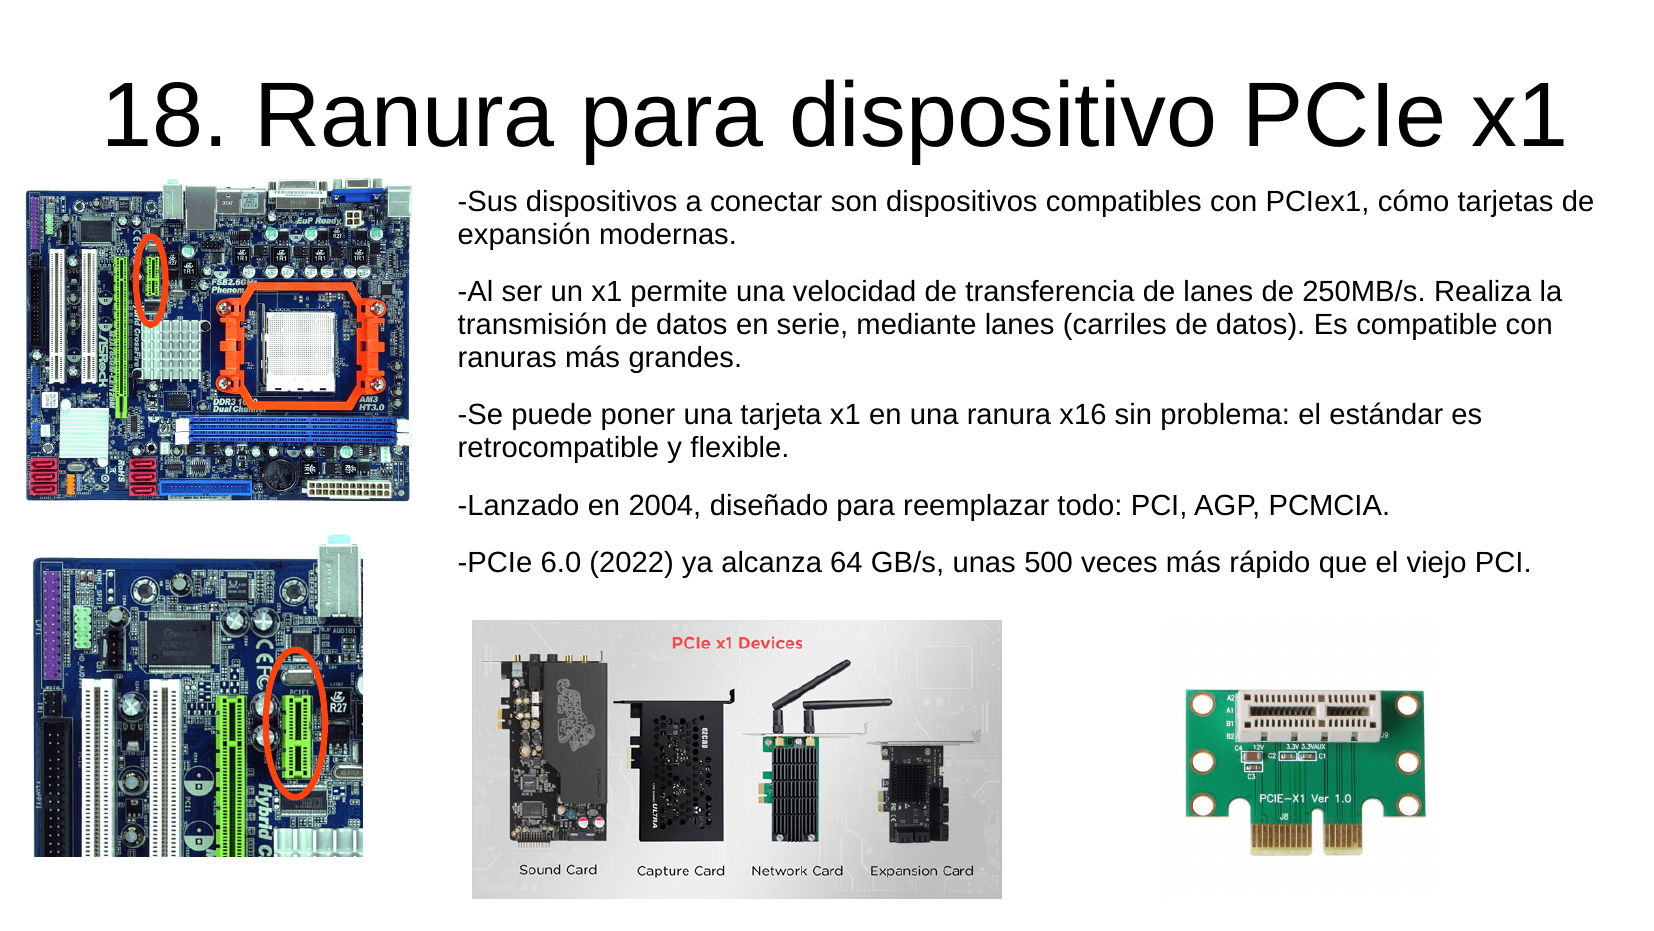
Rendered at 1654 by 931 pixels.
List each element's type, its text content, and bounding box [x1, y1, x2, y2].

picture [1164, 620, 1447, 903]
title 18. Ranura para dispositivo PCIe x1 [82, 37, 1571, 193]
picture [23, 177, 414, 502]
picture [29, 531, 363, 857]
picture [472, 620, 1002, 899]
text_box -Sus dispositivos a conectar son dispositivos compatibles con PCIex1, cómo tarjetas de expansión modernas. -Al ser un x1 permite una velocidad de transferencia de lanes de 250MB/s. Realiza la transmisión de datos en serie, mediante lanes (carriles de datos). Es compatible con ranuras más grandes. -Se puede poner una tarjeta x1 en una ranura x16 sin problema: el estándar es retrocompatible y flexible. -Lanzado en 2004, diseñado para reemplazar todo: PCI, AGP, PCMCIA. -PCIe 6.0 (2022) ya alcanza 64 GB/s, unas 500 veces más rápido que el viejo PCI. [442, 177, 1625, 640]
